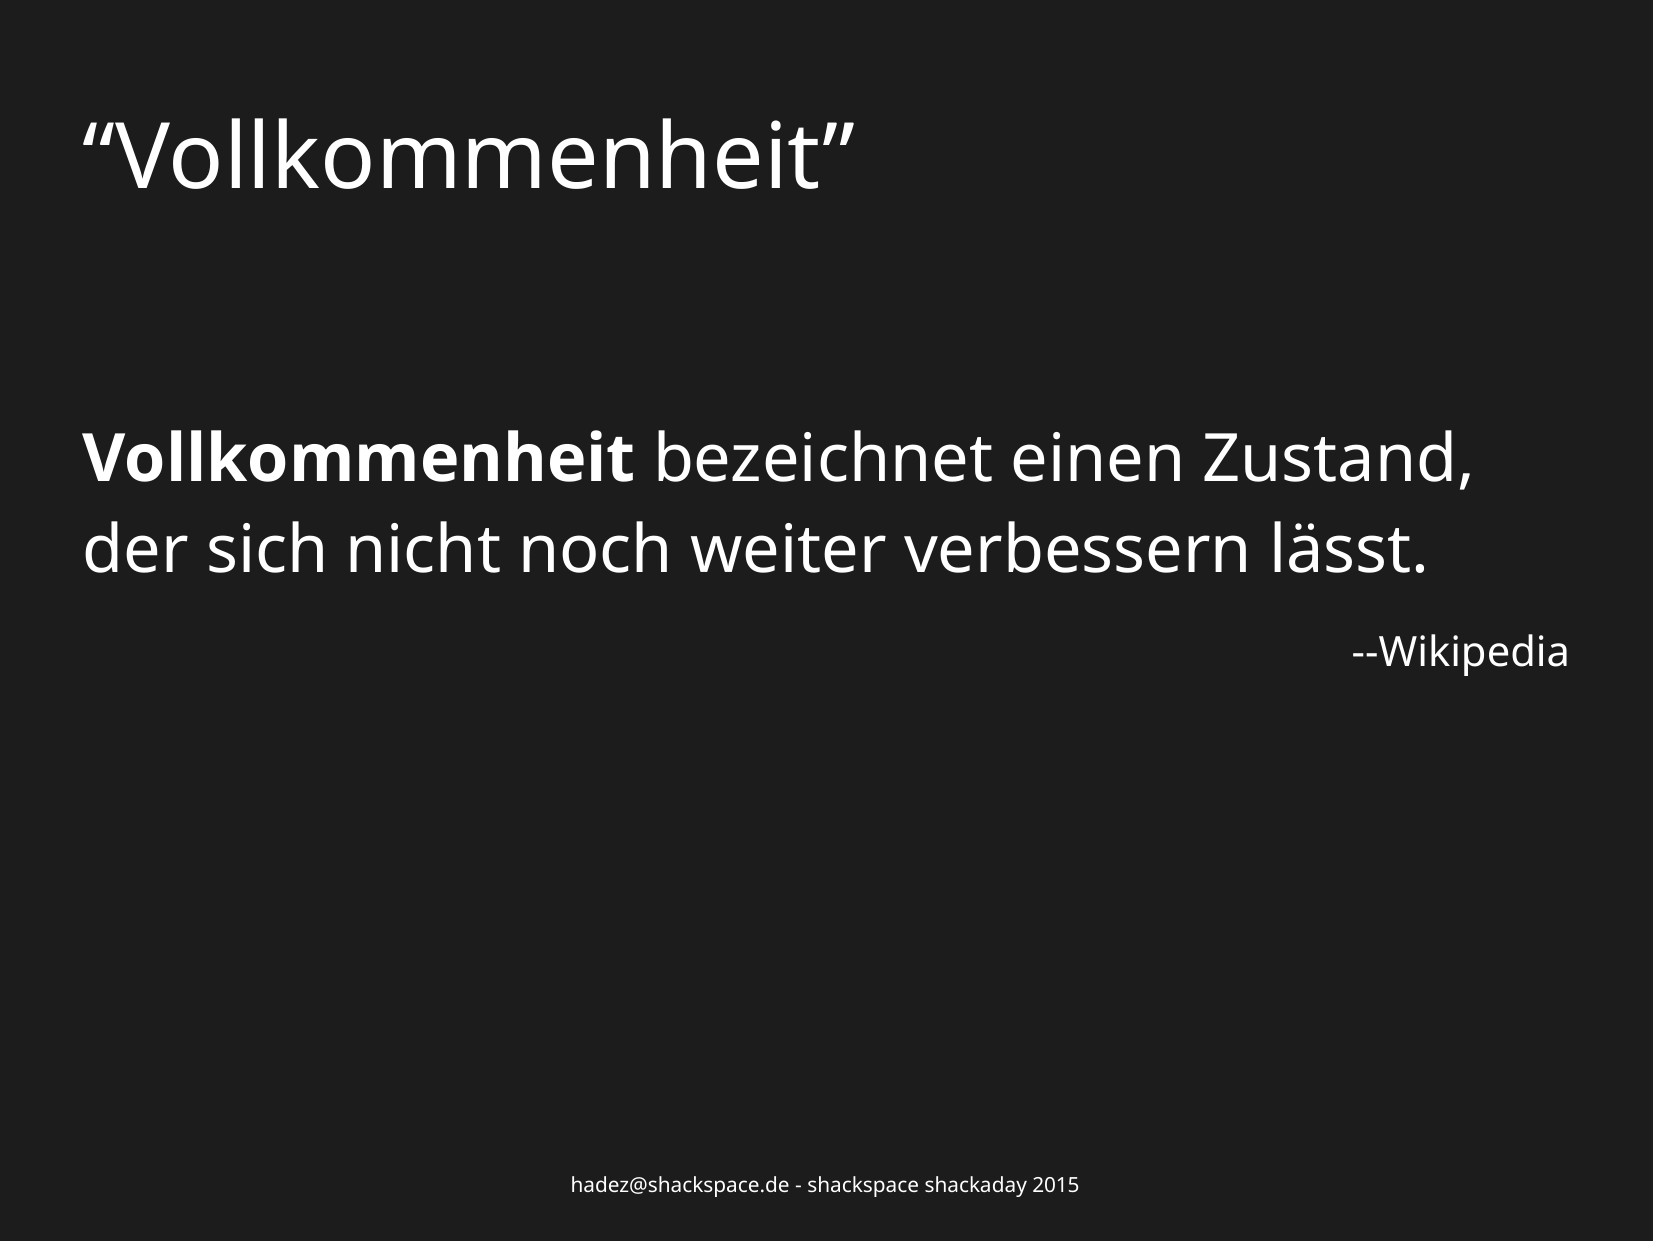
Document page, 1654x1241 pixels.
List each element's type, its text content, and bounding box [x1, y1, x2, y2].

list Vollkommenheit bezeichnet einen Zustand, der sich nicht noch weiter verbessern lässt. --Wikipedia [82, 290, 1571, 1141]
title “Vollkommenheit” [82, 49, 1571, 257]
